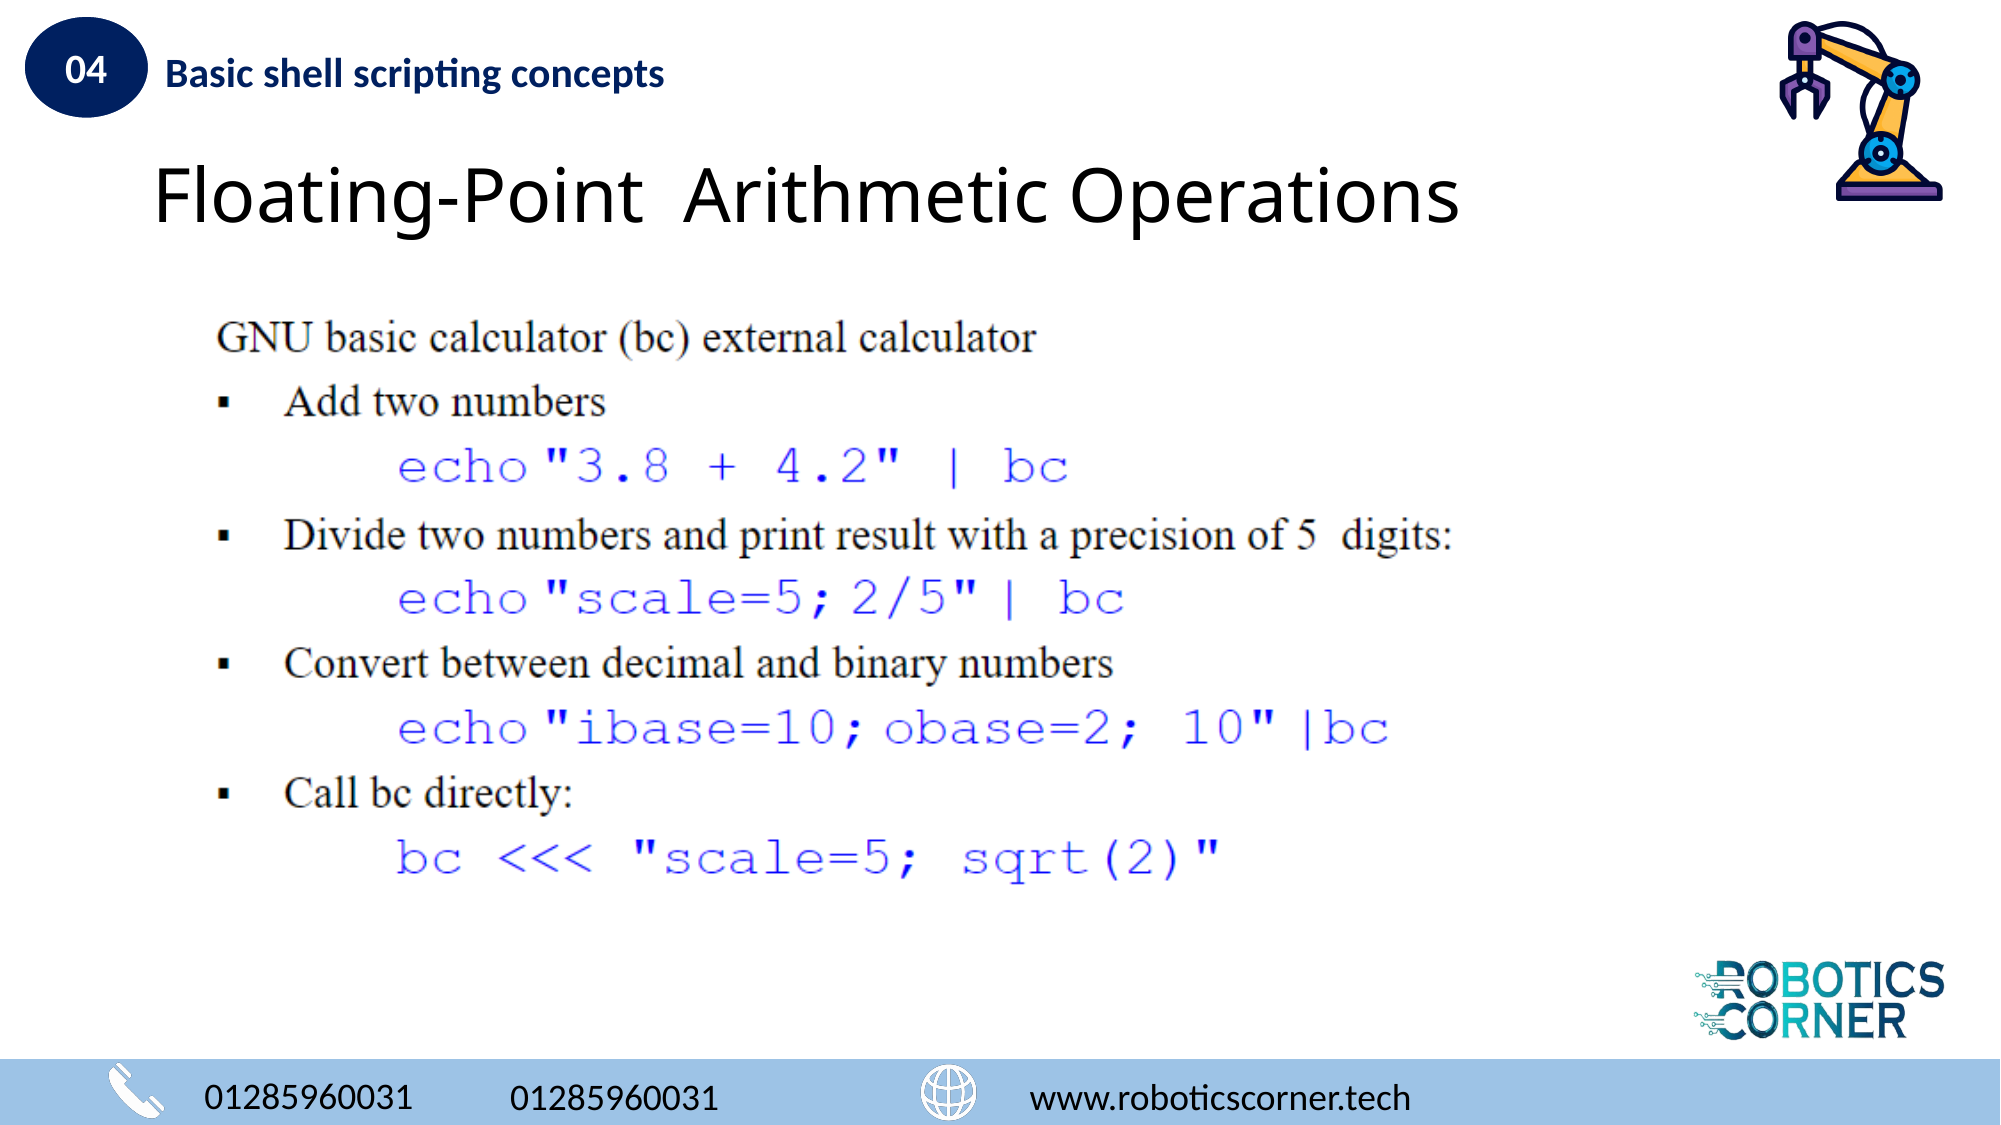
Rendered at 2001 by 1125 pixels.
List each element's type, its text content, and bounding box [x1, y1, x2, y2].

picture [915, 1059, 981, 1125]
text_box www.roboticscorner.tech [1014, 1065, 1546, 1125]
text_box 04 [22, 14, 150, 121]
picture [175, 284, 1510, 951]
text_box 01285960031 [495, 1064, 827, 1125]
text_box [1953, 1059, 2000, 1125]
picture [103, 1057, 170, 1124]
text_box 01285960031 [189, 1064, 495, 1125]
picture [1771, 21, 1951, 201]
title Floating-Point Arithmetic Operations [137, 90, 1863, 308]
text_box Basic shell scripting concepts [150, 38, 705, 154]
text_box [981, 1059, 1680, 1125]
text_box [0, 1059, 915, 1125]
picture [1680, 859, 1953, 1125]
